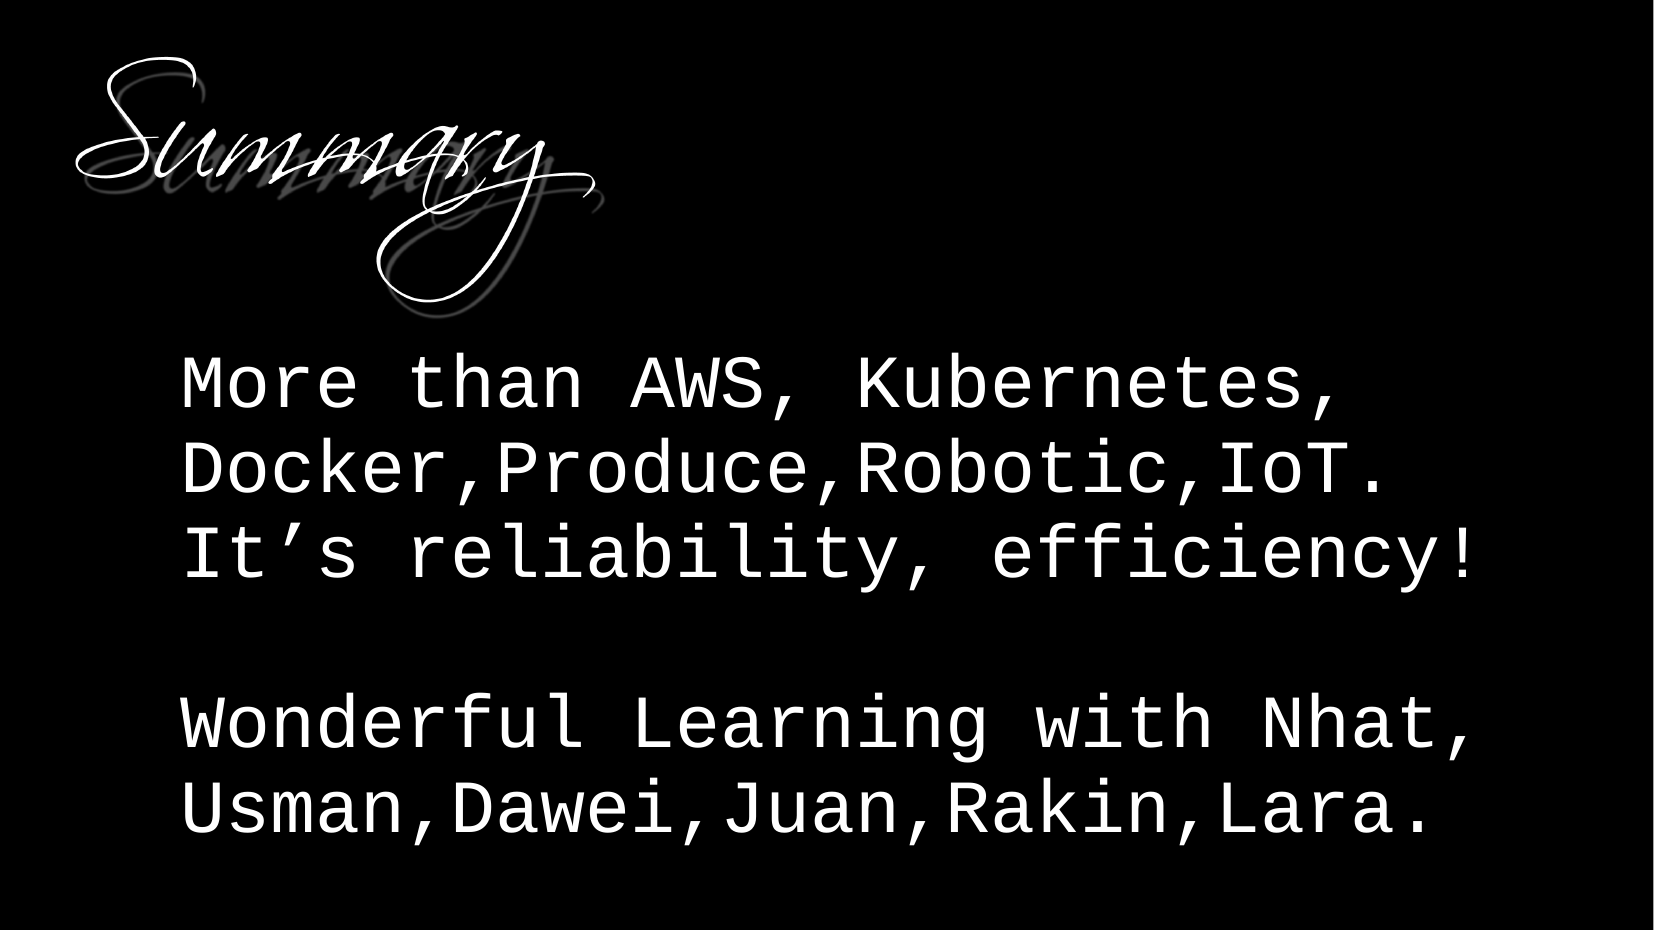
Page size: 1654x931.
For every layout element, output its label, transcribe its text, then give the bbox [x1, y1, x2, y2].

picture [61, 44, 615, 331]
text_box More than AWS, Kubernetes, Docker,Produce,Robotic,IoT. It’s reliability, efficiency! Wonderful Learning with Nhat, Usman,Dawei,Juan,Rakin,Lara. [165, 337, 1536, 863]
